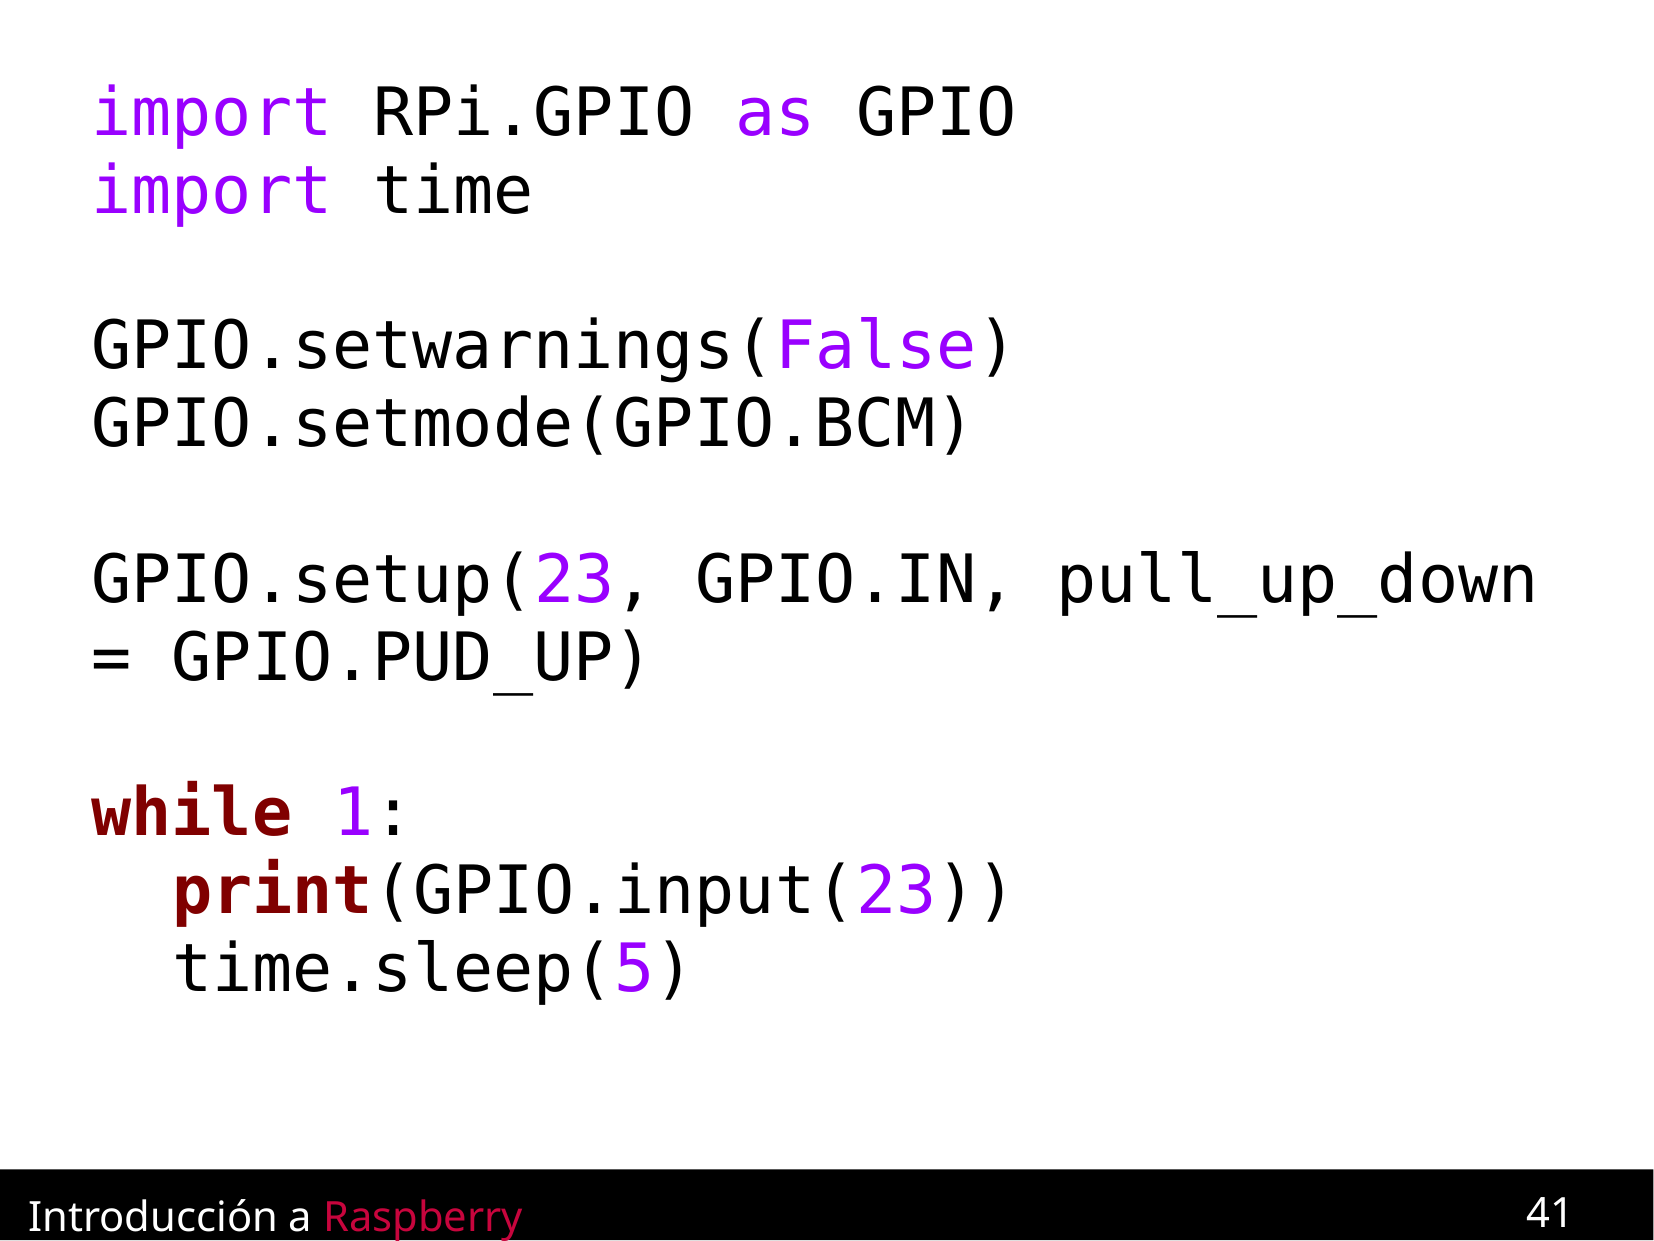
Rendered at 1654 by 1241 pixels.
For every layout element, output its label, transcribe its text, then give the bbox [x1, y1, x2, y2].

text_box import RPi.GPIO as GPIO import time GPIO.setwarnings(False) GPIO.setmode(GPIO.BCM) GPIO.setup(23, GPIO.IN, pull_up_down = GPIO.PUD_UP) while 1: print(GPIO.input(23)) time.sleep(5) [76, 66, 1577, 1175]
text_box <number> [1521, 1175, 1654, 1241]
text_box [0, 0, 1654, 1241]
text_box Introducción a Raspberry Pi [13, 1179, 556, 1241]
